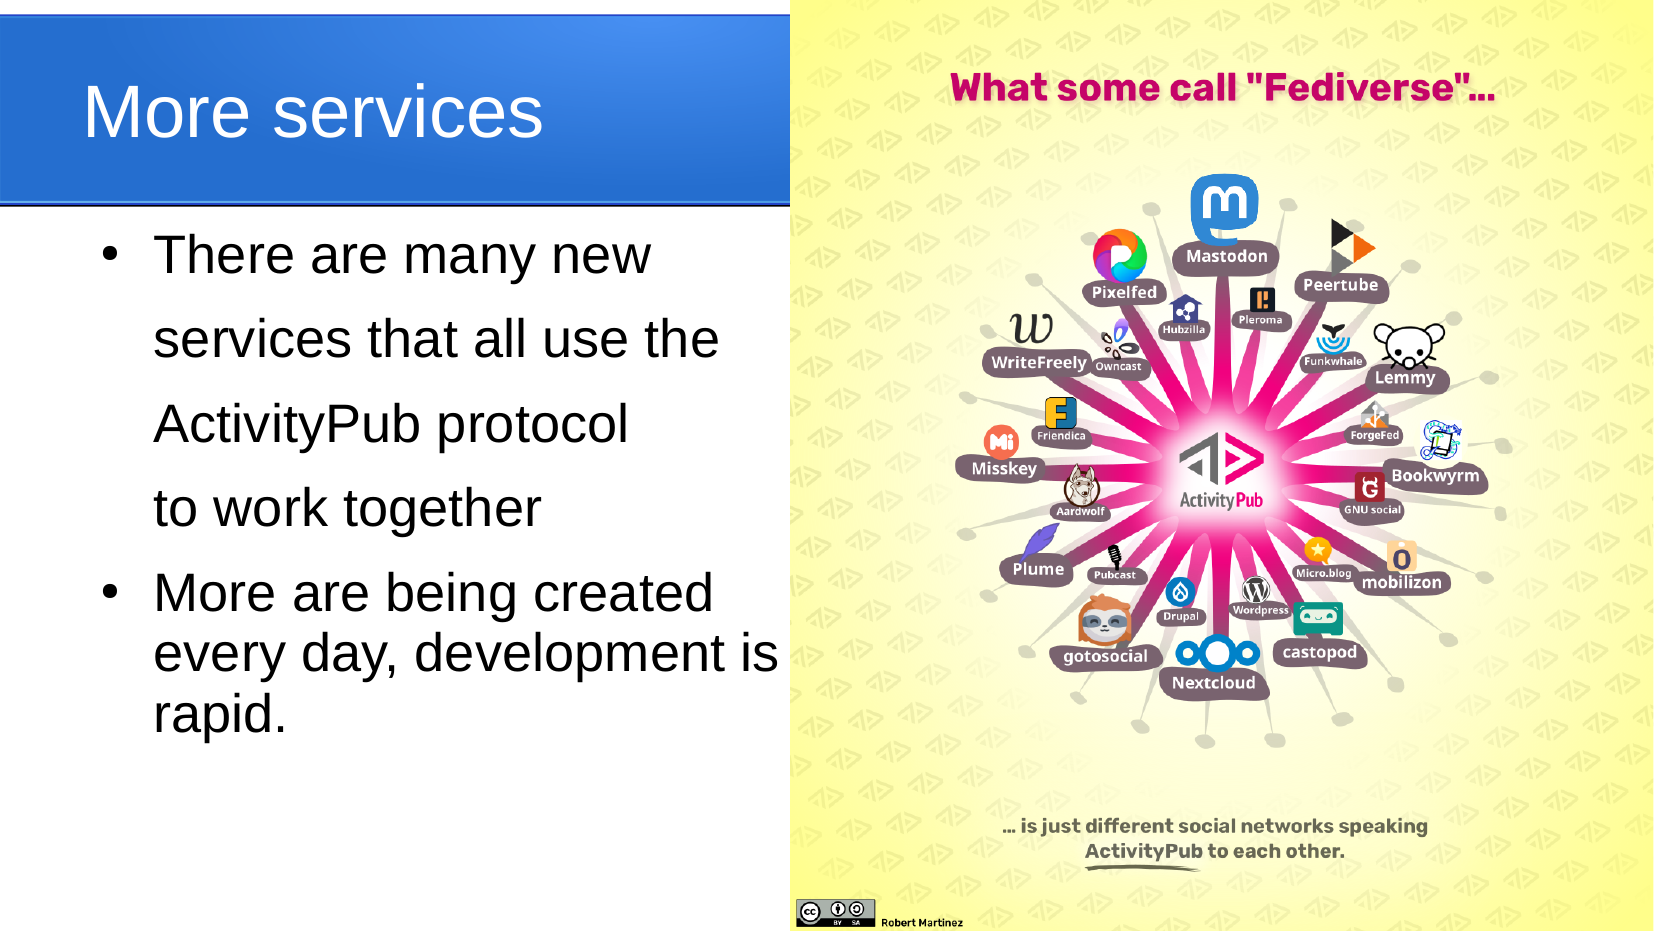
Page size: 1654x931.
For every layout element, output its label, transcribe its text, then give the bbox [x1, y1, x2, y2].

picture [790, 0, 1654, 931]
title More services [82, 35, 790, 189]
list There are many new services that all use the ActivityPub protocol to work together More are being created every day, development is rapid. [82, 224, 790, 764]
